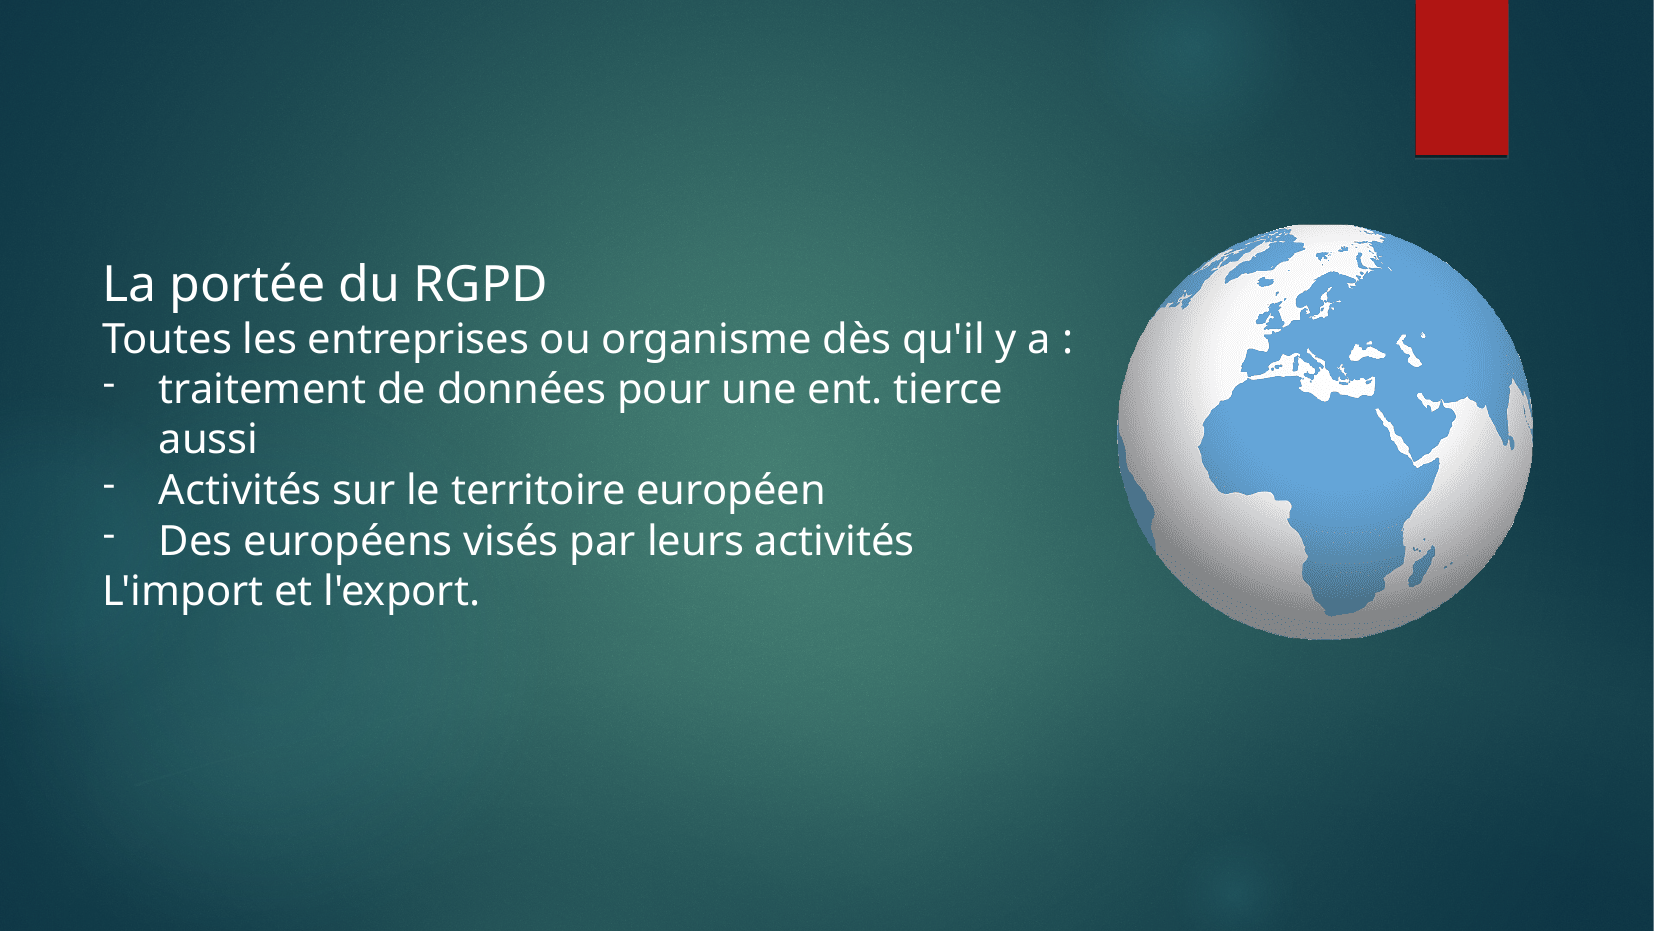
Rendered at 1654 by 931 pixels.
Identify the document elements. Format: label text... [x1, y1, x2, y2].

picture [0, 0, 1654, 931]
text_box La portée du RGPD Toutes les entreprises ou organisme dès qu'il y a : traitement de données pour une ent. tierce aussi Activités sur le territoire européen Des européens visés par leurs activités L'import et l'export. [87, 243, 1100, 622]
